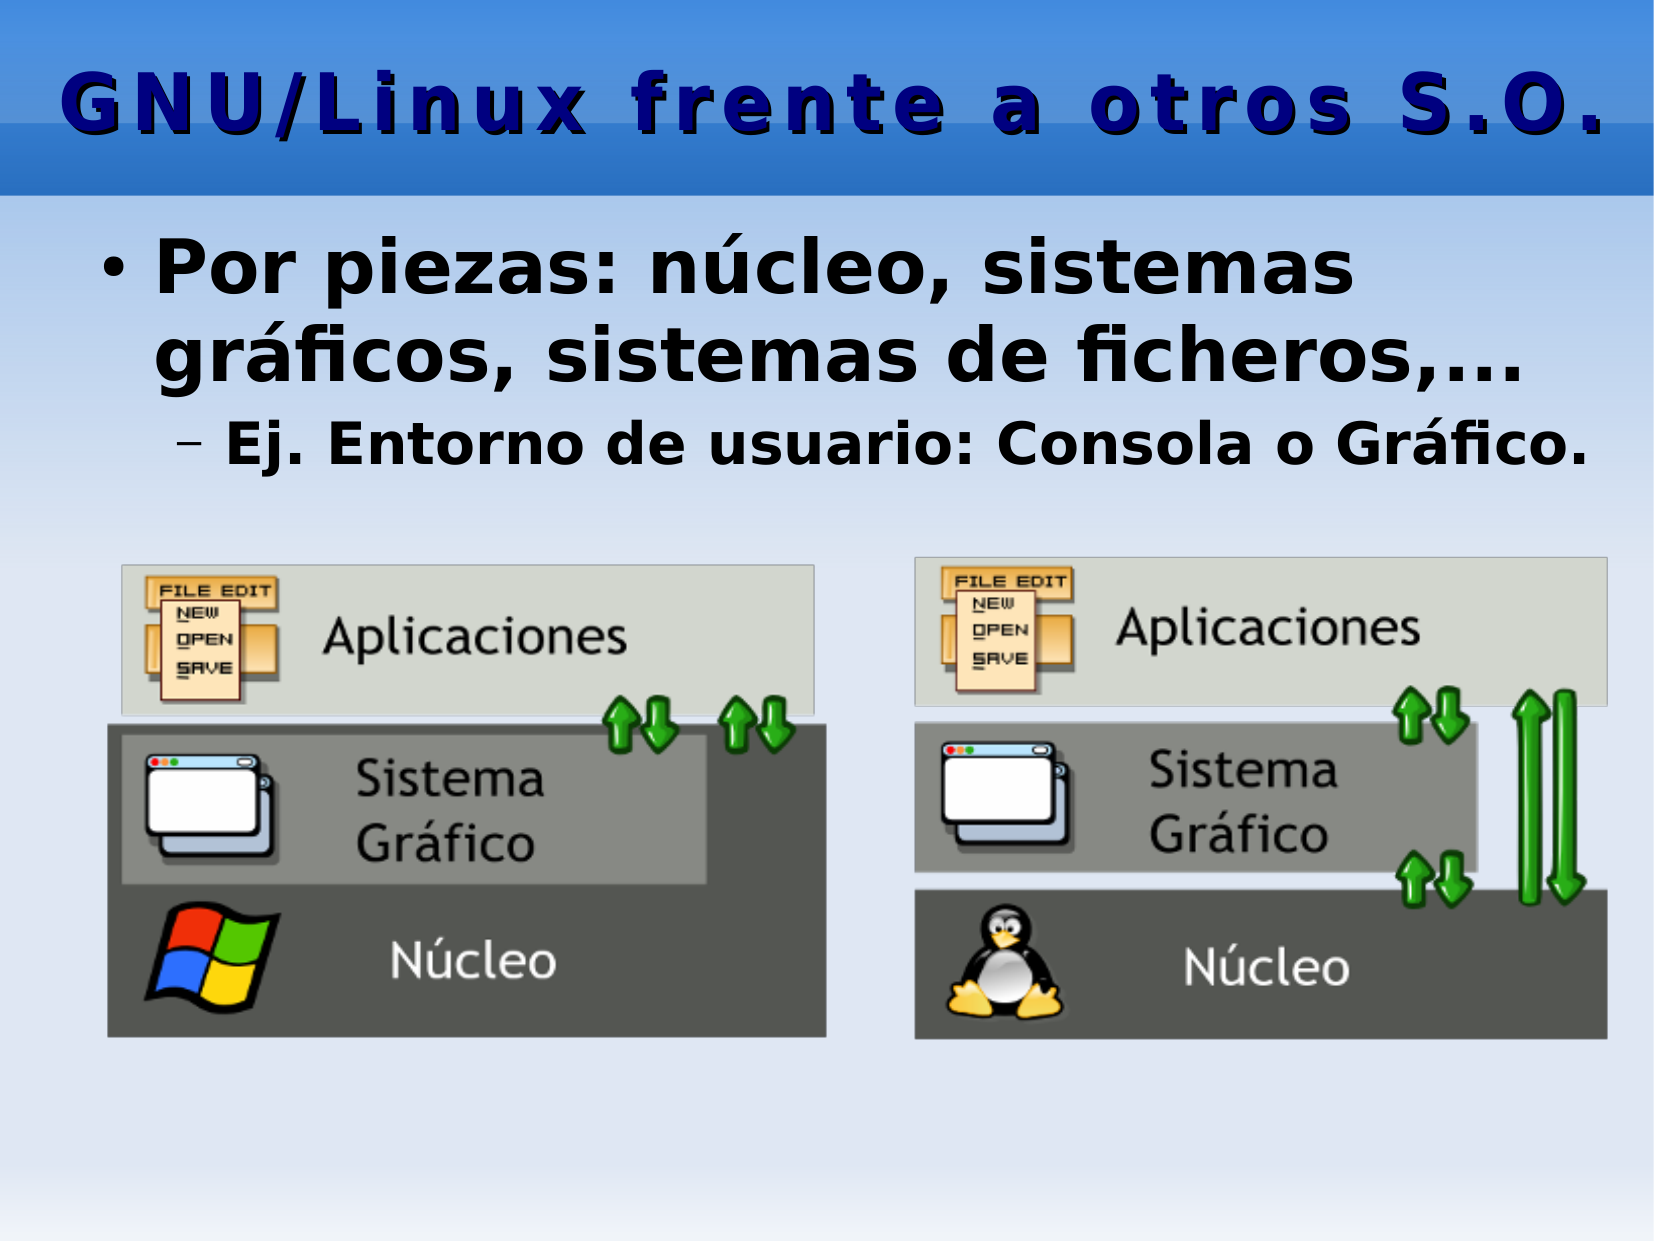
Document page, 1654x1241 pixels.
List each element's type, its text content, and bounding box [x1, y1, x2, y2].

list Por piezas: núcleo, sistemas gráficos, sistemas de ficheros,... Ej. Entorno de usuario: Consola o Gráfico. [82, 224, 1625, 1097]
title GNU/Linux frente a otros S.O. [59, 29, 1654, 178]
picture [0, 0, 1654, 1241]
